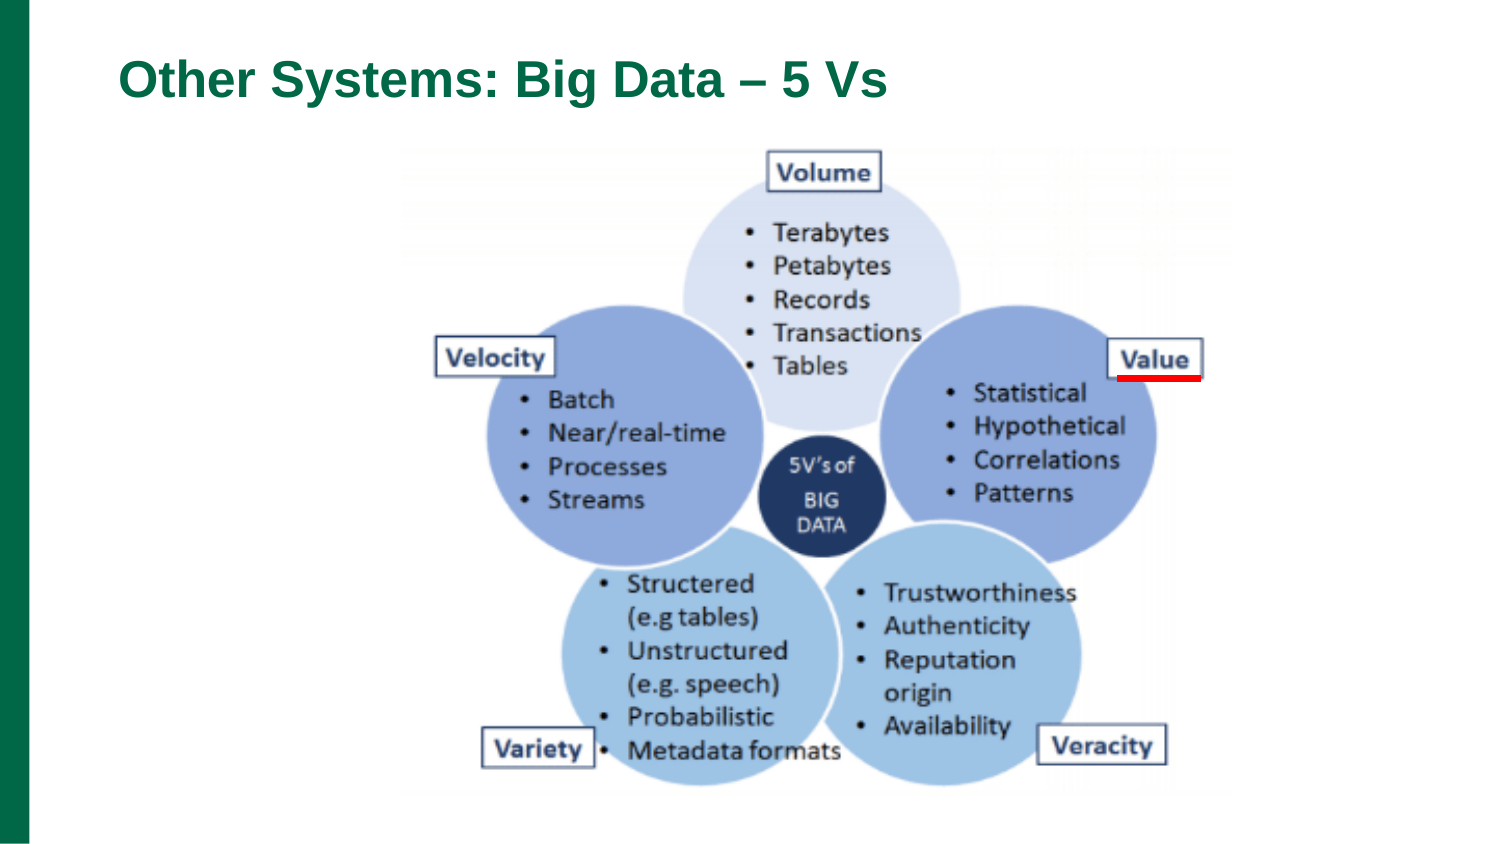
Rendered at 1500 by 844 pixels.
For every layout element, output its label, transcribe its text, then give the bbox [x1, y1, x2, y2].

picture [386, 120, 1242, 819]
title Other Systems: Big Data – 5 Vs [103, 44, 1397, 116]
